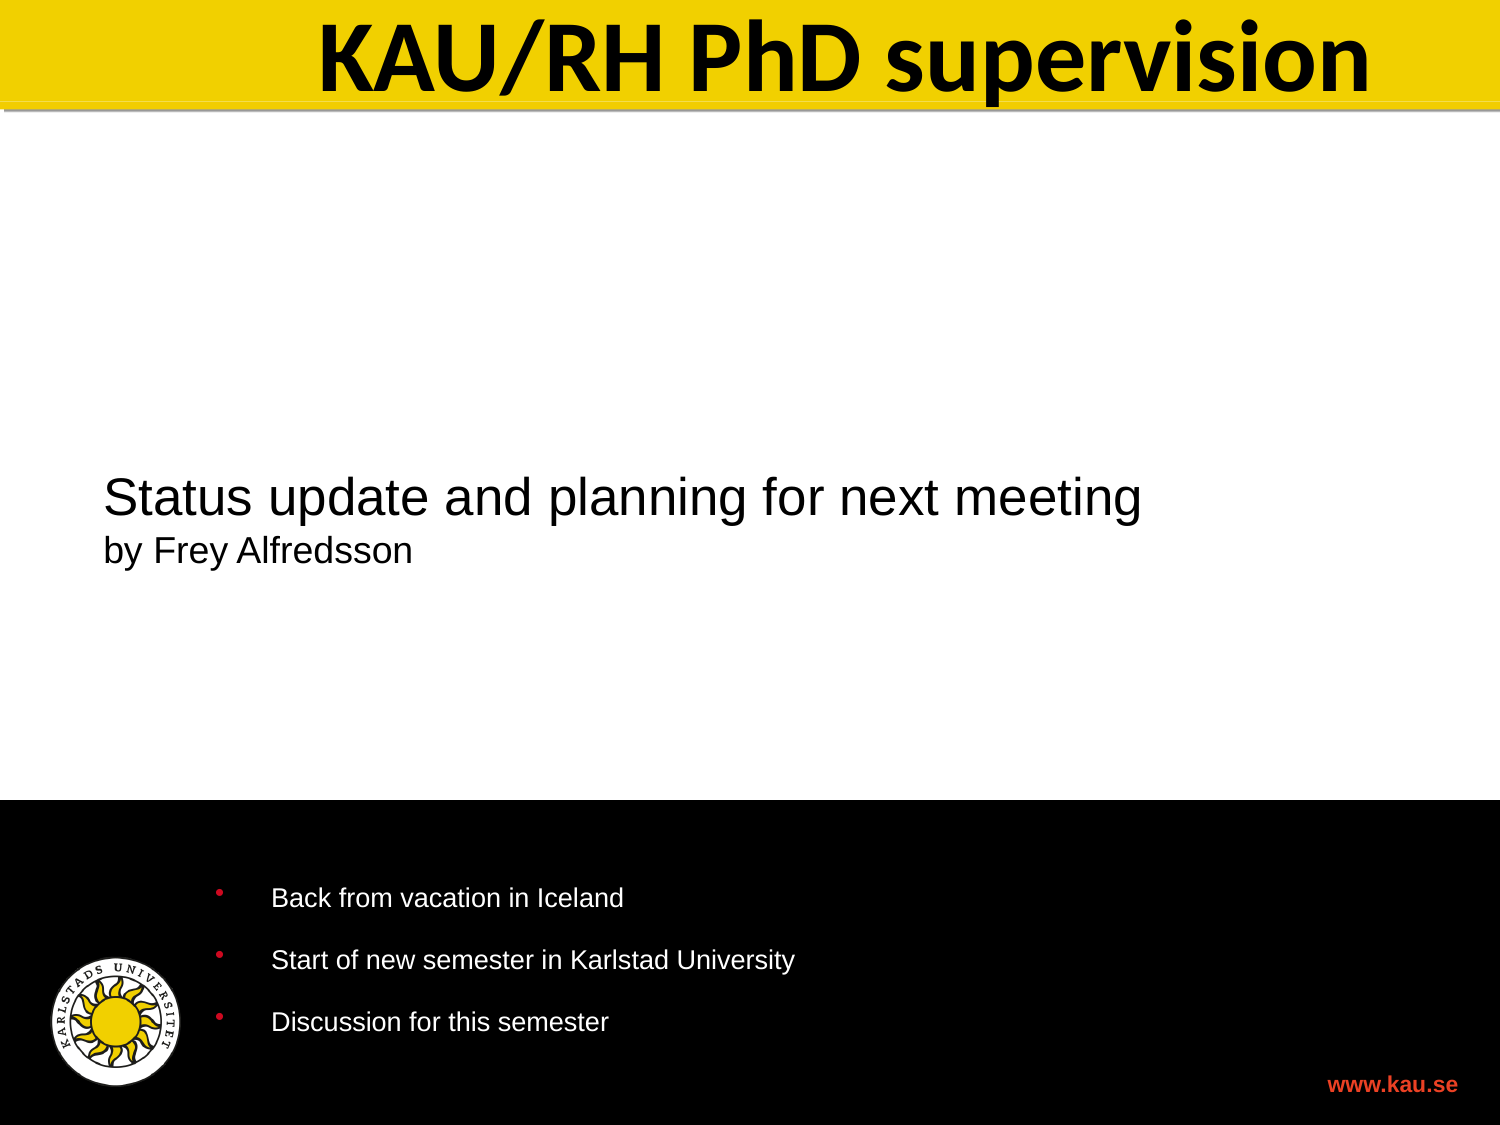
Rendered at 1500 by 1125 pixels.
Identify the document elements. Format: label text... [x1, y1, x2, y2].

text_box Status update and planning for next meeting by Frey Alfredsson [88, 455, 1400, 579]
picture [50, 948, 181, 1095]
title KAU/RH PhD supervision [112, 0, 1388, 102]
list Back from vacation in Iceland Start of new semester in Karlstad University Discussion for this semester [200, 810, 1388, 1091]
